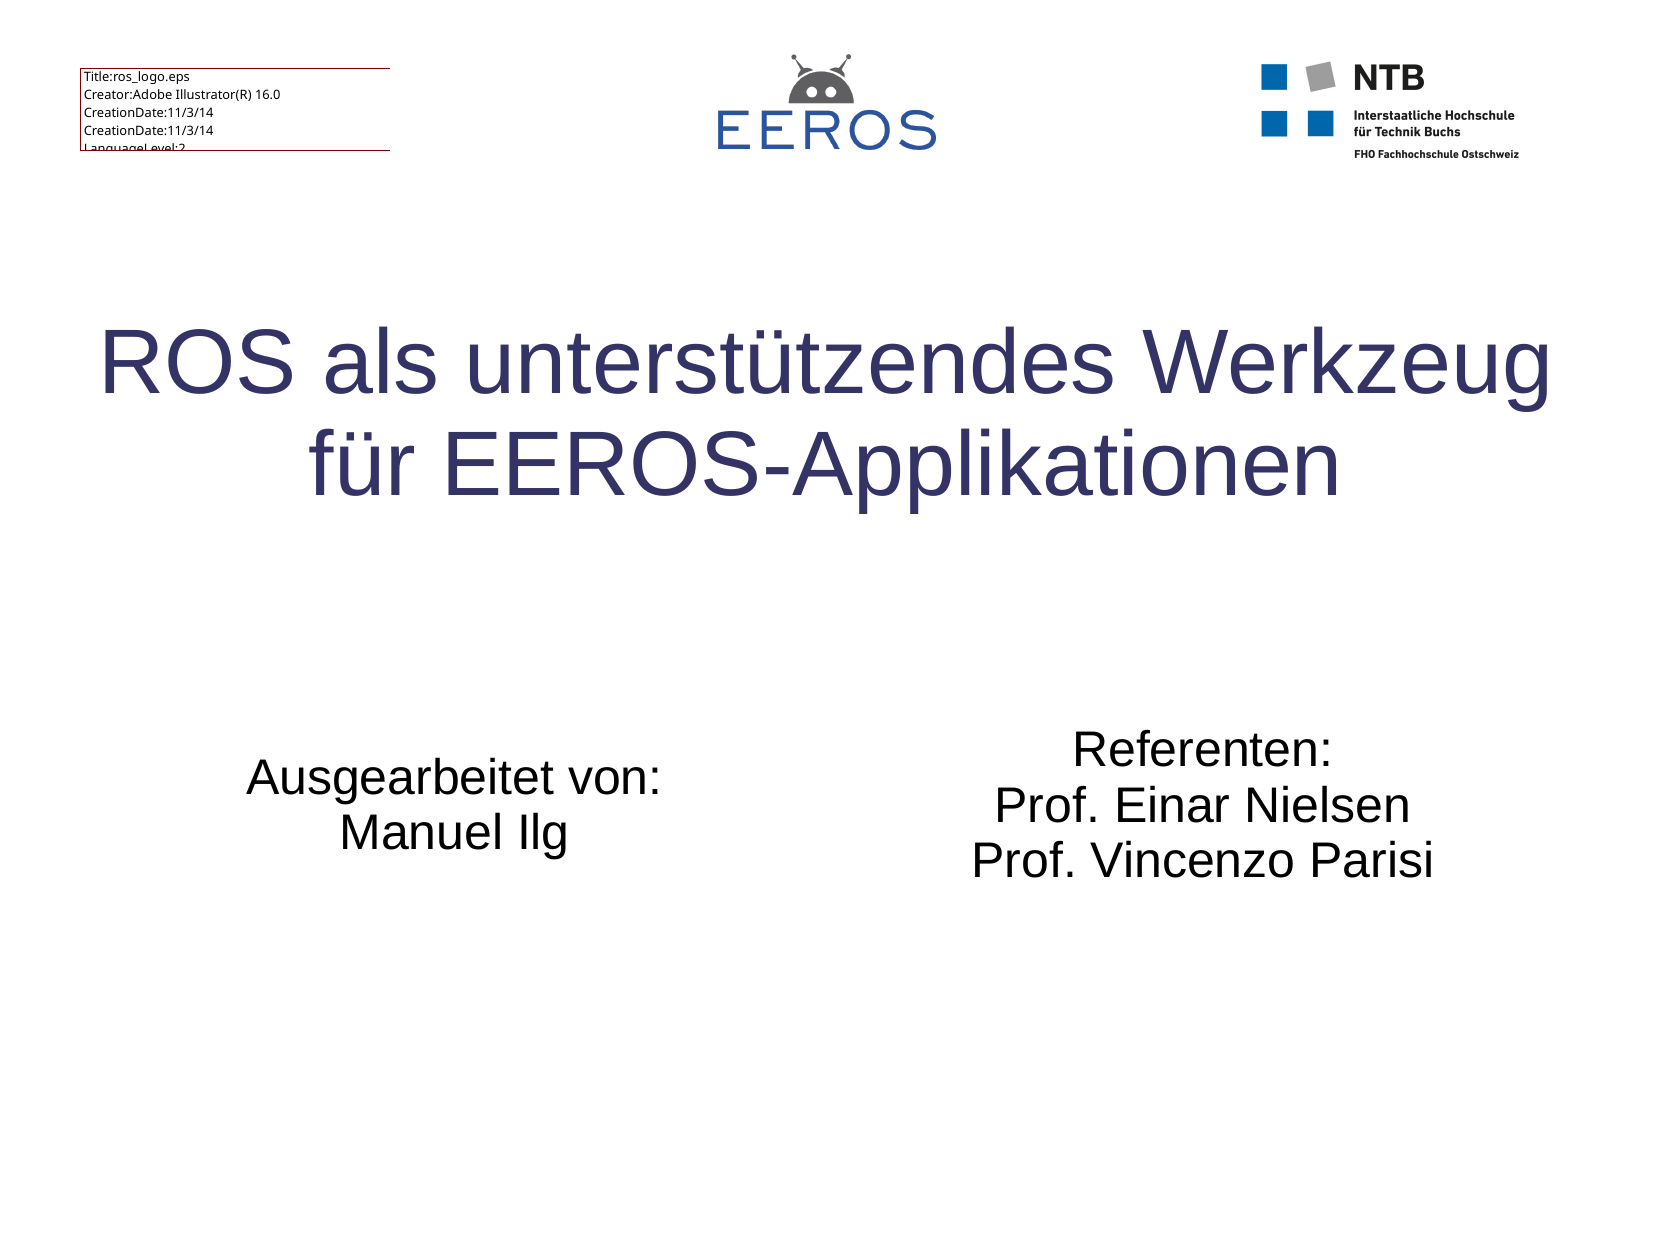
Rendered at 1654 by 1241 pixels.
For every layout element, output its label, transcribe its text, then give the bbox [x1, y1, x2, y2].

title ROS als unterstützendes Werkzeug für EEROS-Applikationen [82, 309, 1571, 517]
picture [718, 54, 936, 150]
text_box Referenten: Prof. Einar Nielsen Prof. Vincenzo Parisi [831, 600, 1576, 1010]
picture [1232, 48, 1531, 168]
subtitle Ausgearbeitet von: Manuel Ilg [82, 600, 827, 1010]
